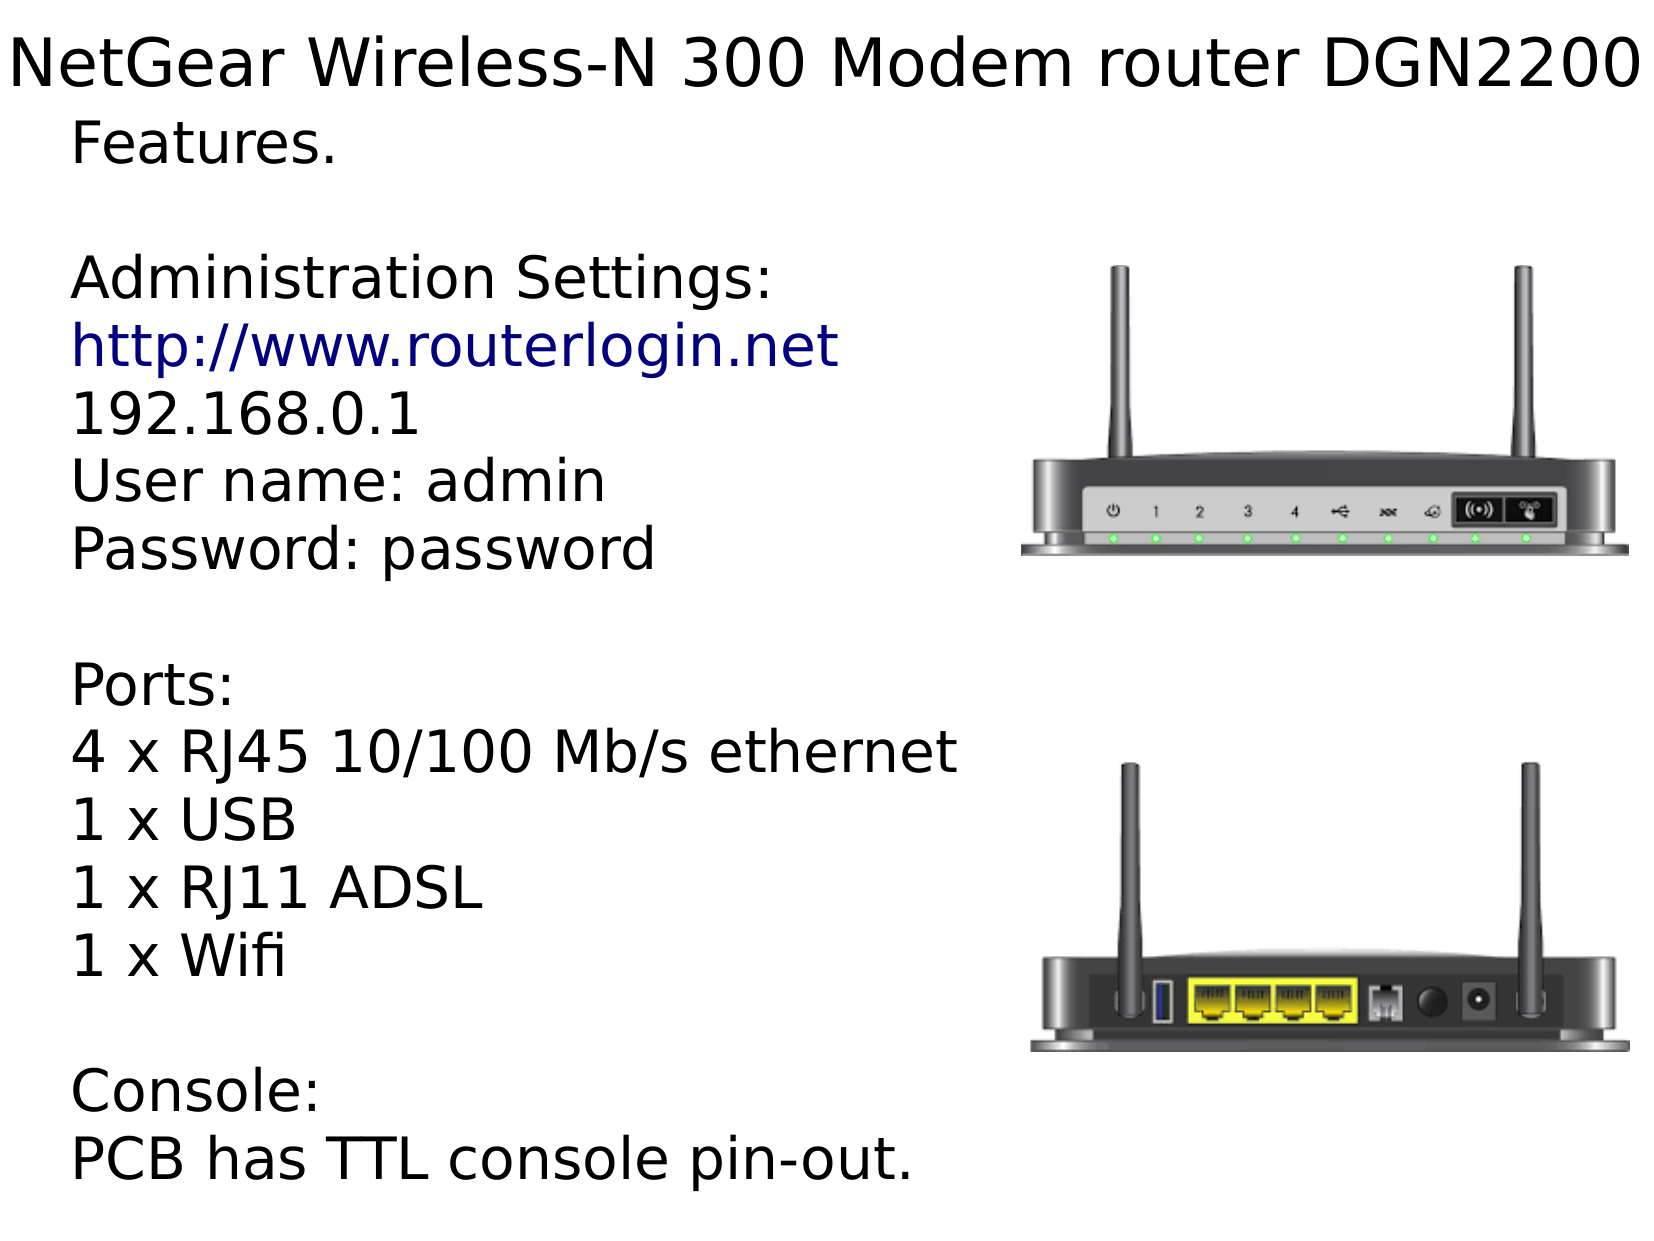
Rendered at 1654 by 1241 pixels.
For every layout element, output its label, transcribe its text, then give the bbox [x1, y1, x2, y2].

picture [1029, 761, 1630, 1052]
title NetGear Wireless-N 300 Modem router DGN2200 [5, 11, 1648, 116]
subtitle Features. Administration Settings: http://www.routerlogin.net 192.168.0.1 User name: admin Password: password Ports: 4 x RJ45 10/100 Mb/s ethernet 1 x USB 1 x RJ11 ADSL 1 x Wifi Console: PCB has TTL console pin-out. [70, 116, 1559, 1193]
picture [1021, 265, 1629, 556]
